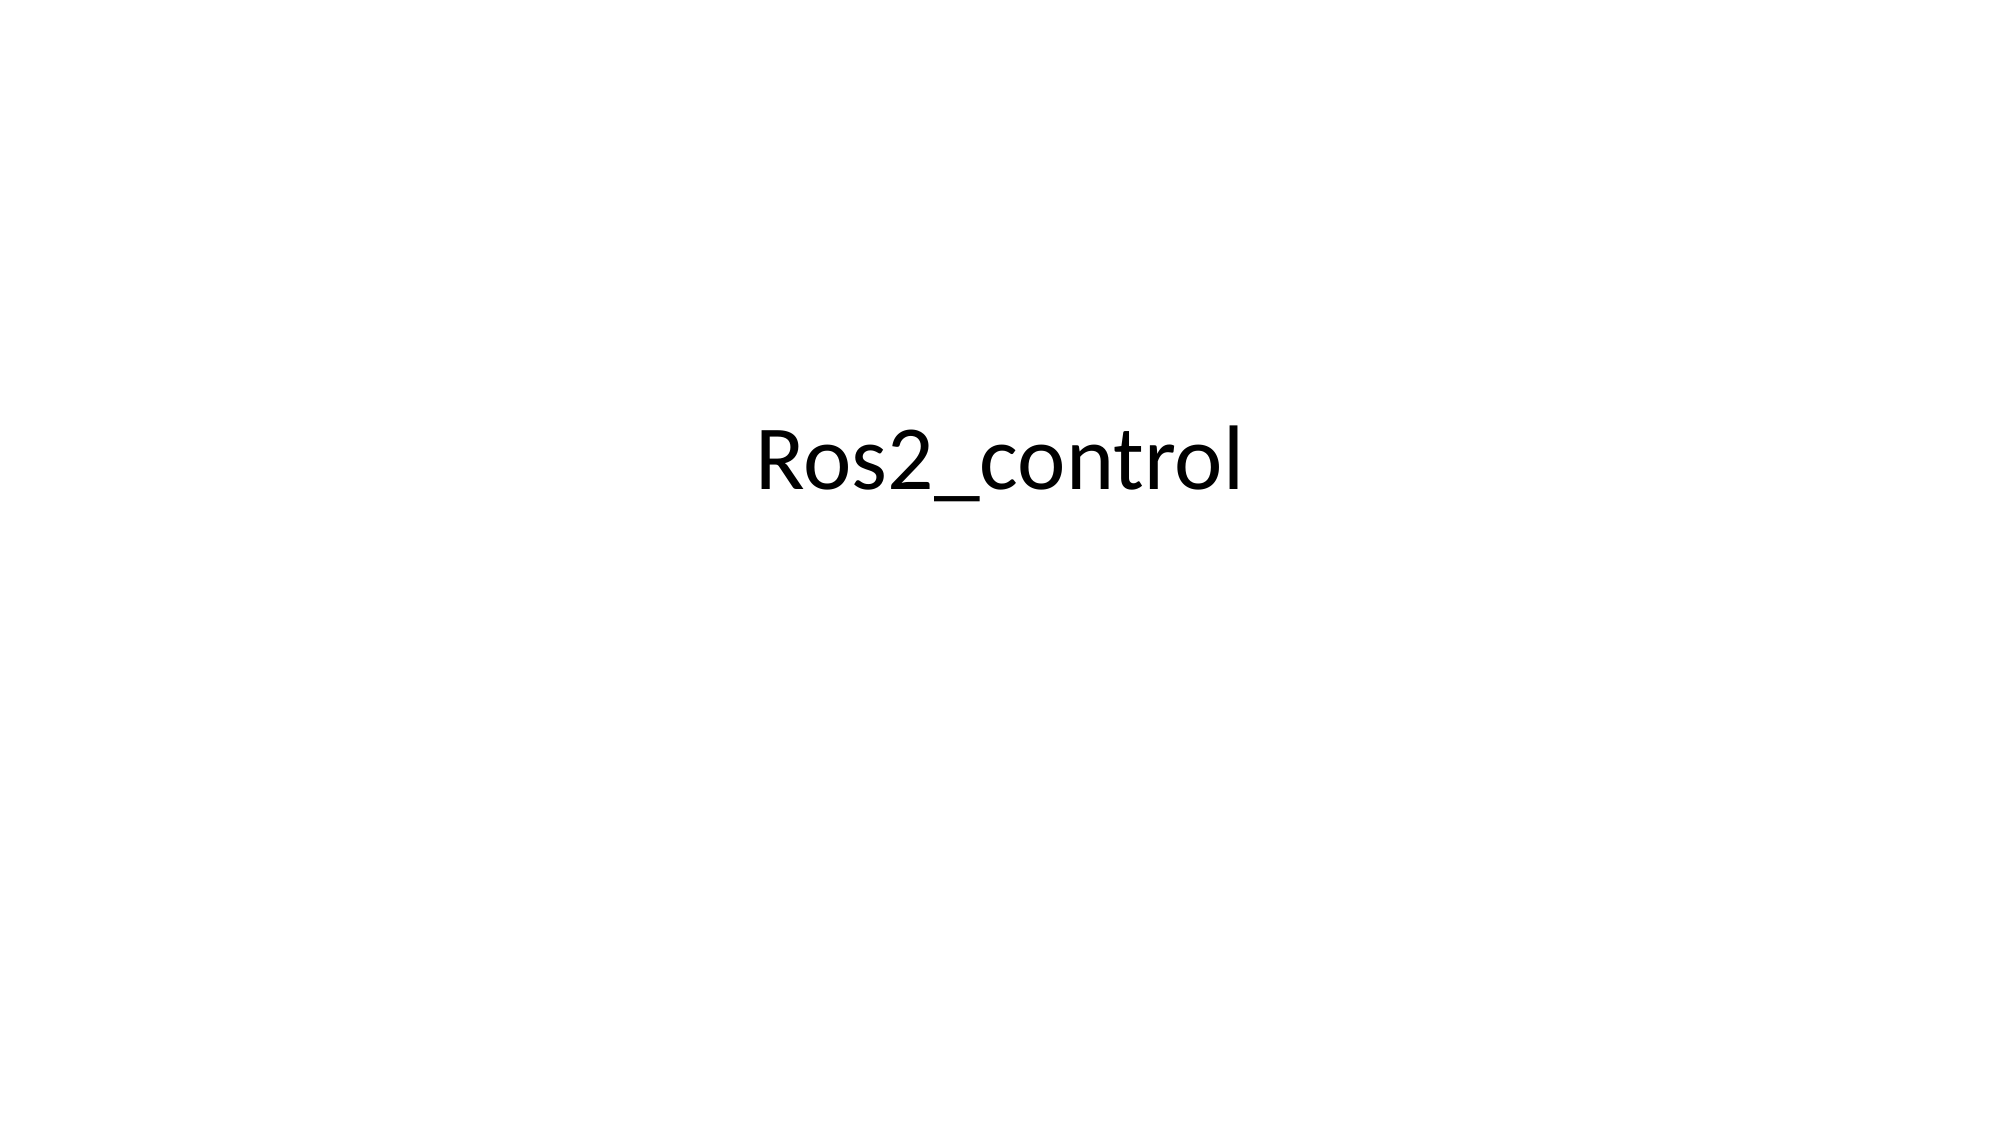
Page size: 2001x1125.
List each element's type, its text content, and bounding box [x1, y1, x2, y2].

text_box Ros2_control [740, 390, 1260, 516]
